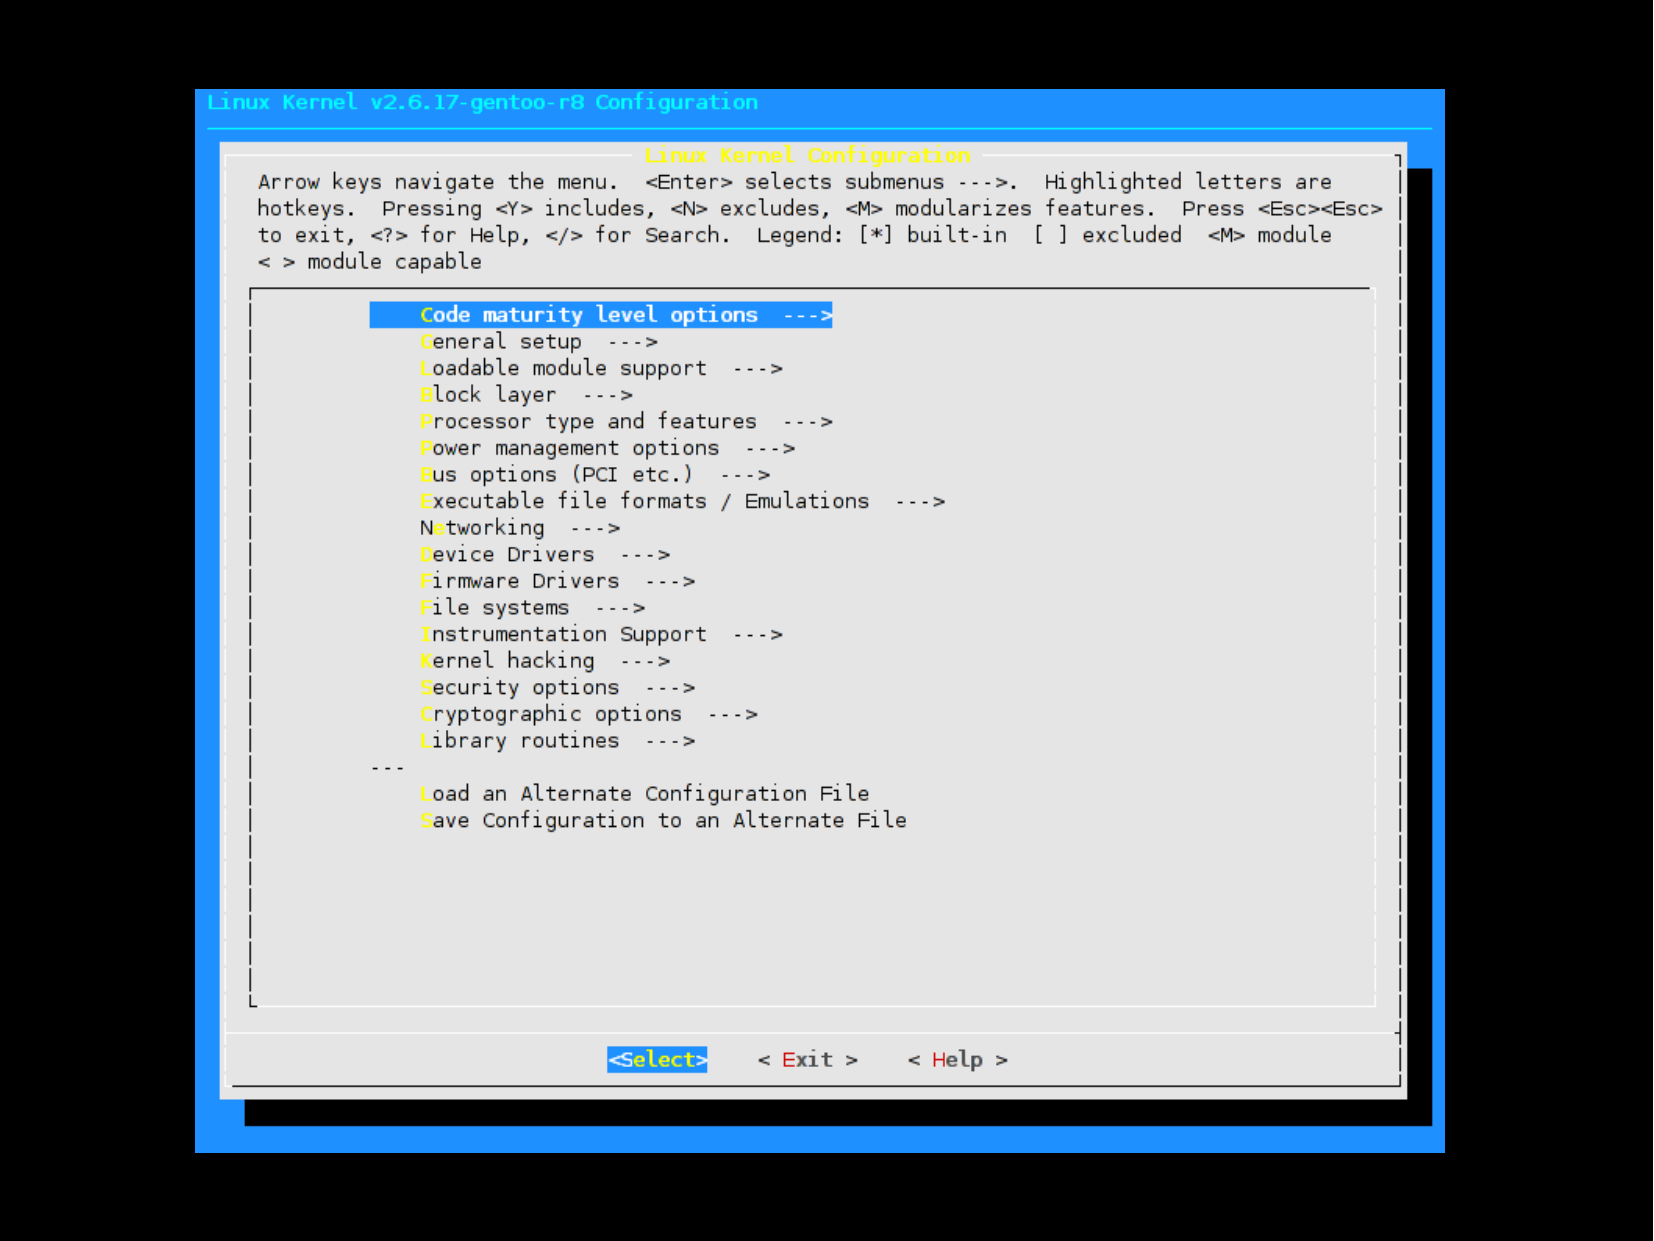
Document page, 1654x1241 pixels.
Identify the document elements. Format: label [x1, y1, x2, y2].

picture [195, 89, 1445, 1153]
